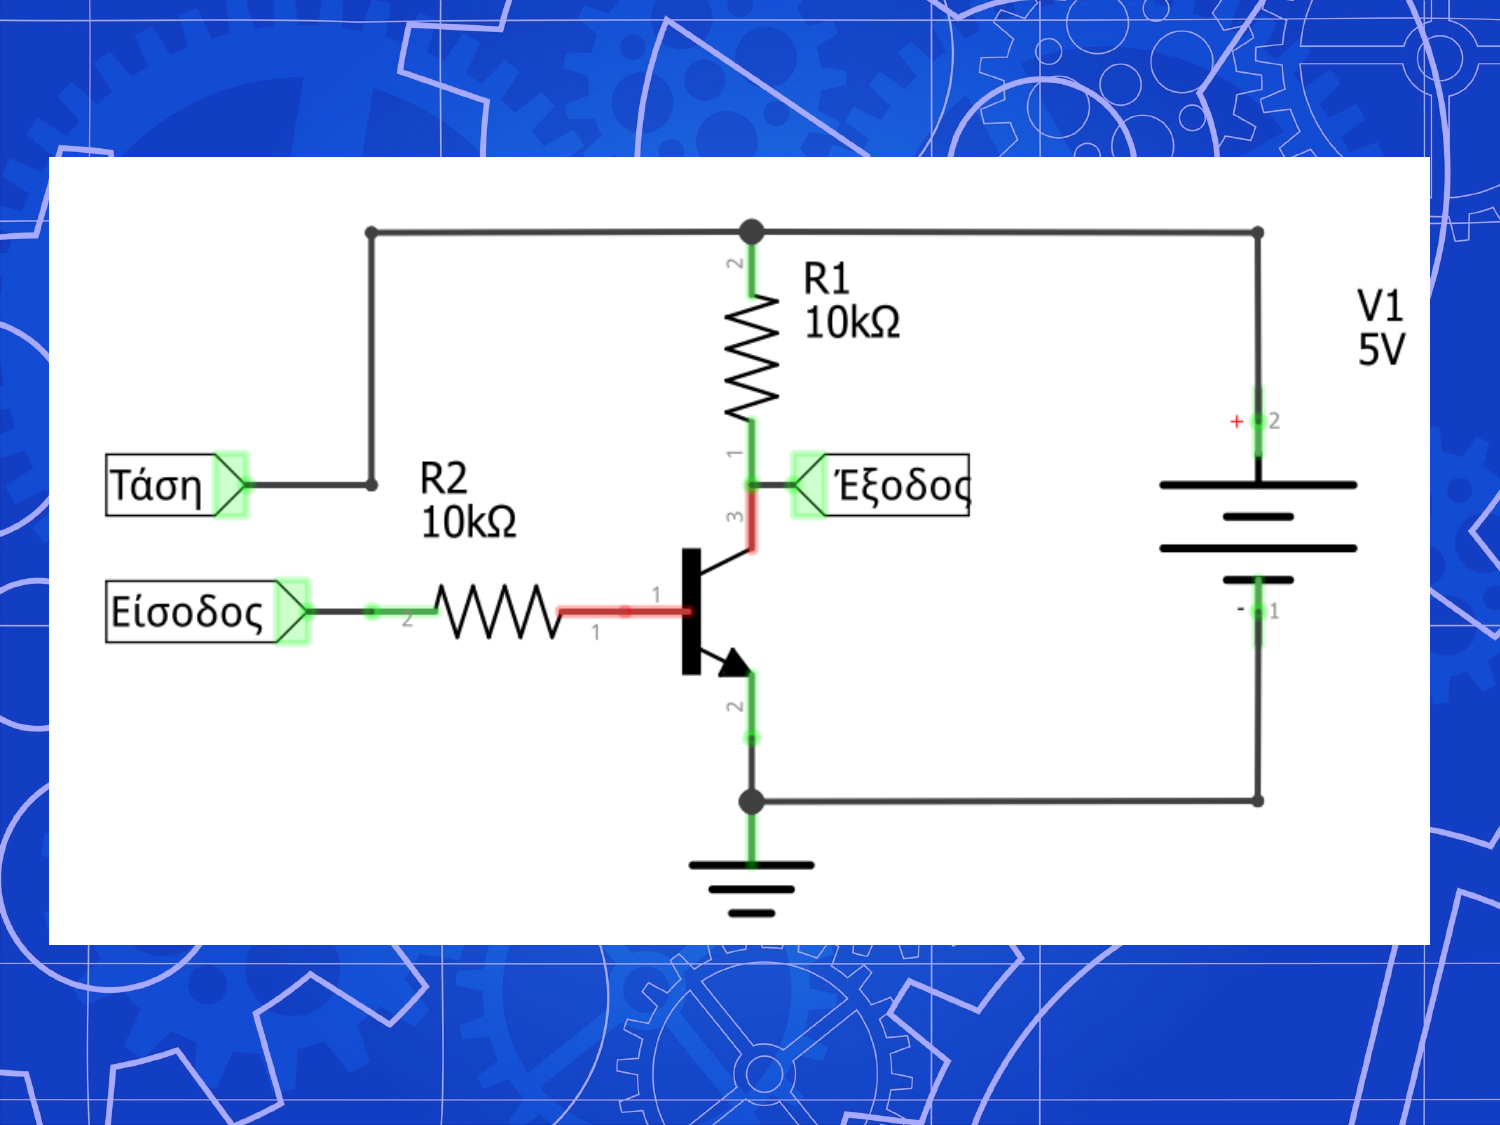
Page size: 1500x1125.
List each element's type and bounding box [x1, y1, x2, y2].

picture [49, 157, 1430, 945]
